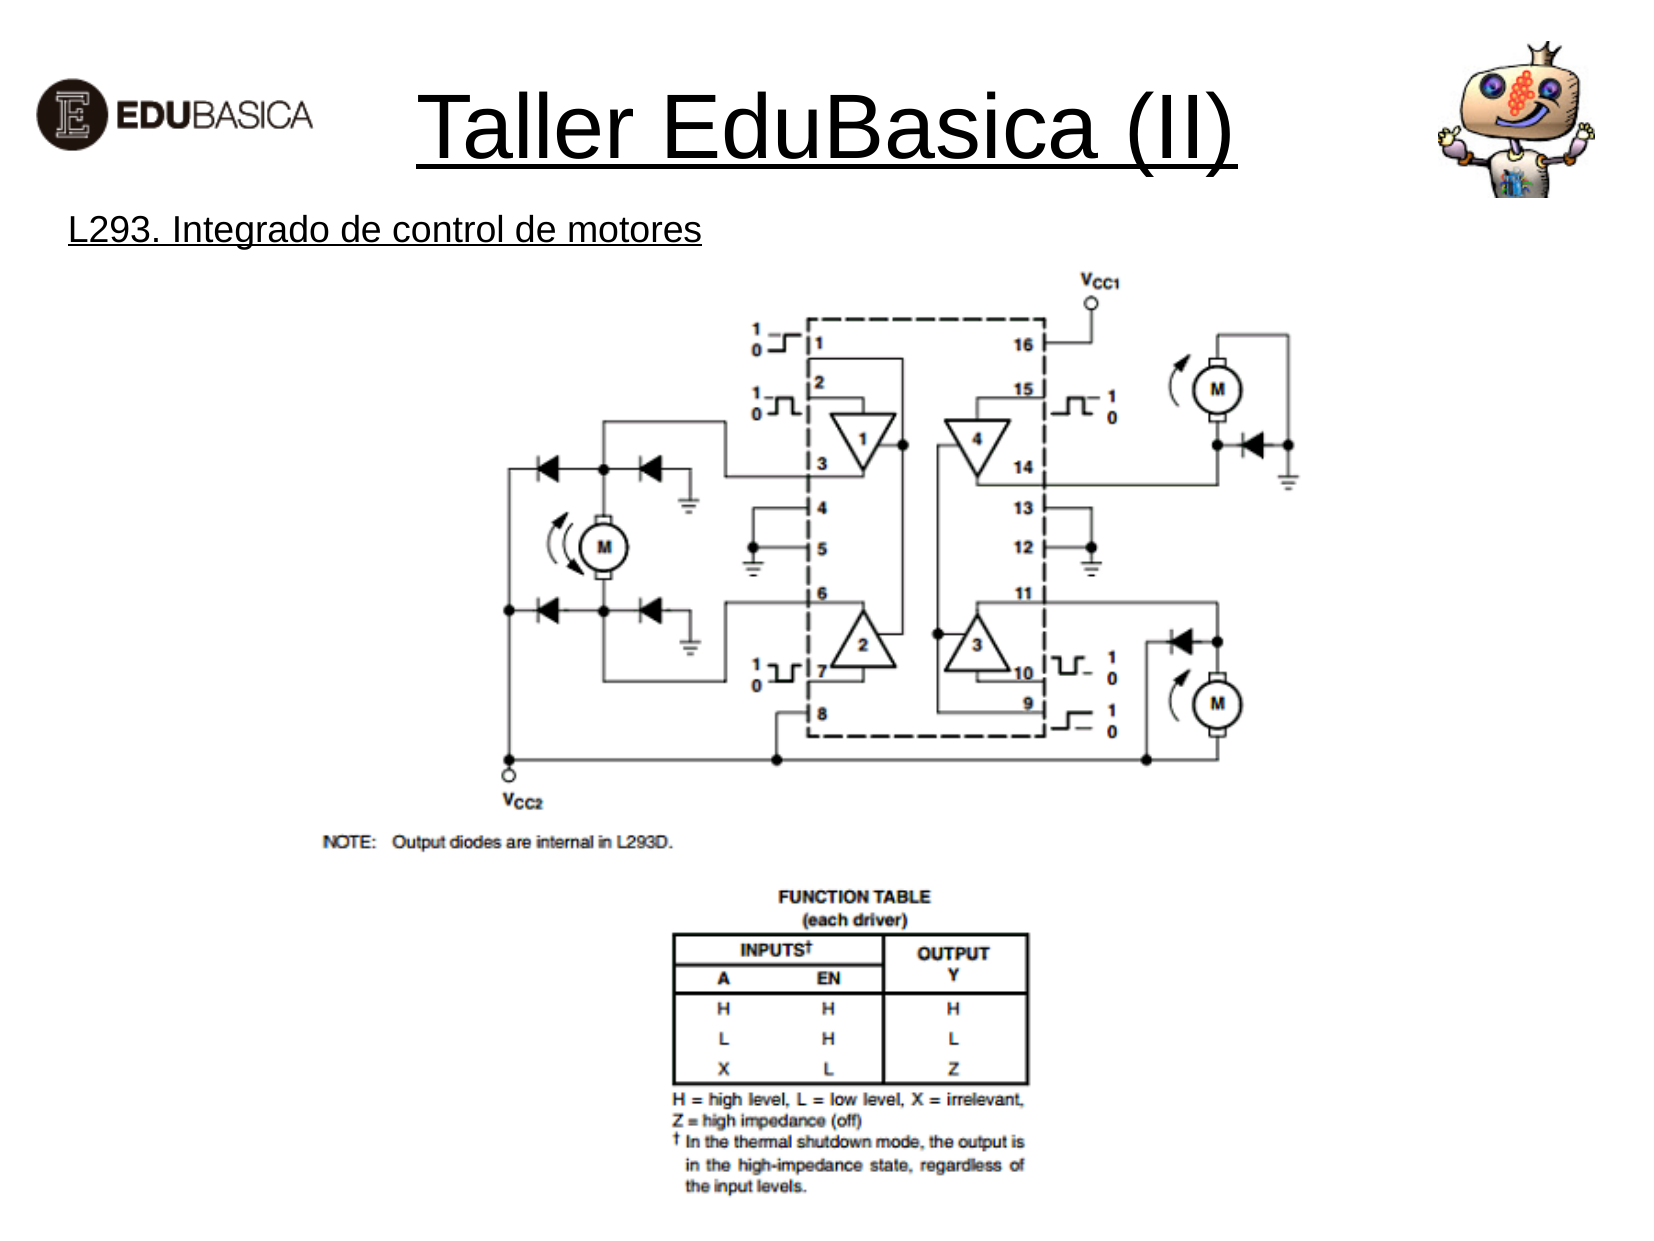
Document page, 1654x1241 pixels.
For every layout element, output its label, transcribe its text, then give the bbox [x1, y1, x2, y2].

title Taller EduBasica (II) [82, 23, 1571, 231]
picture [35, 77, 316, 154]
picture [1438, 41, 1595, 198]
text_box L293. Integrado de control de motores [53, 200, 718, 258]
picture [309, 259, 1319, 1205]
